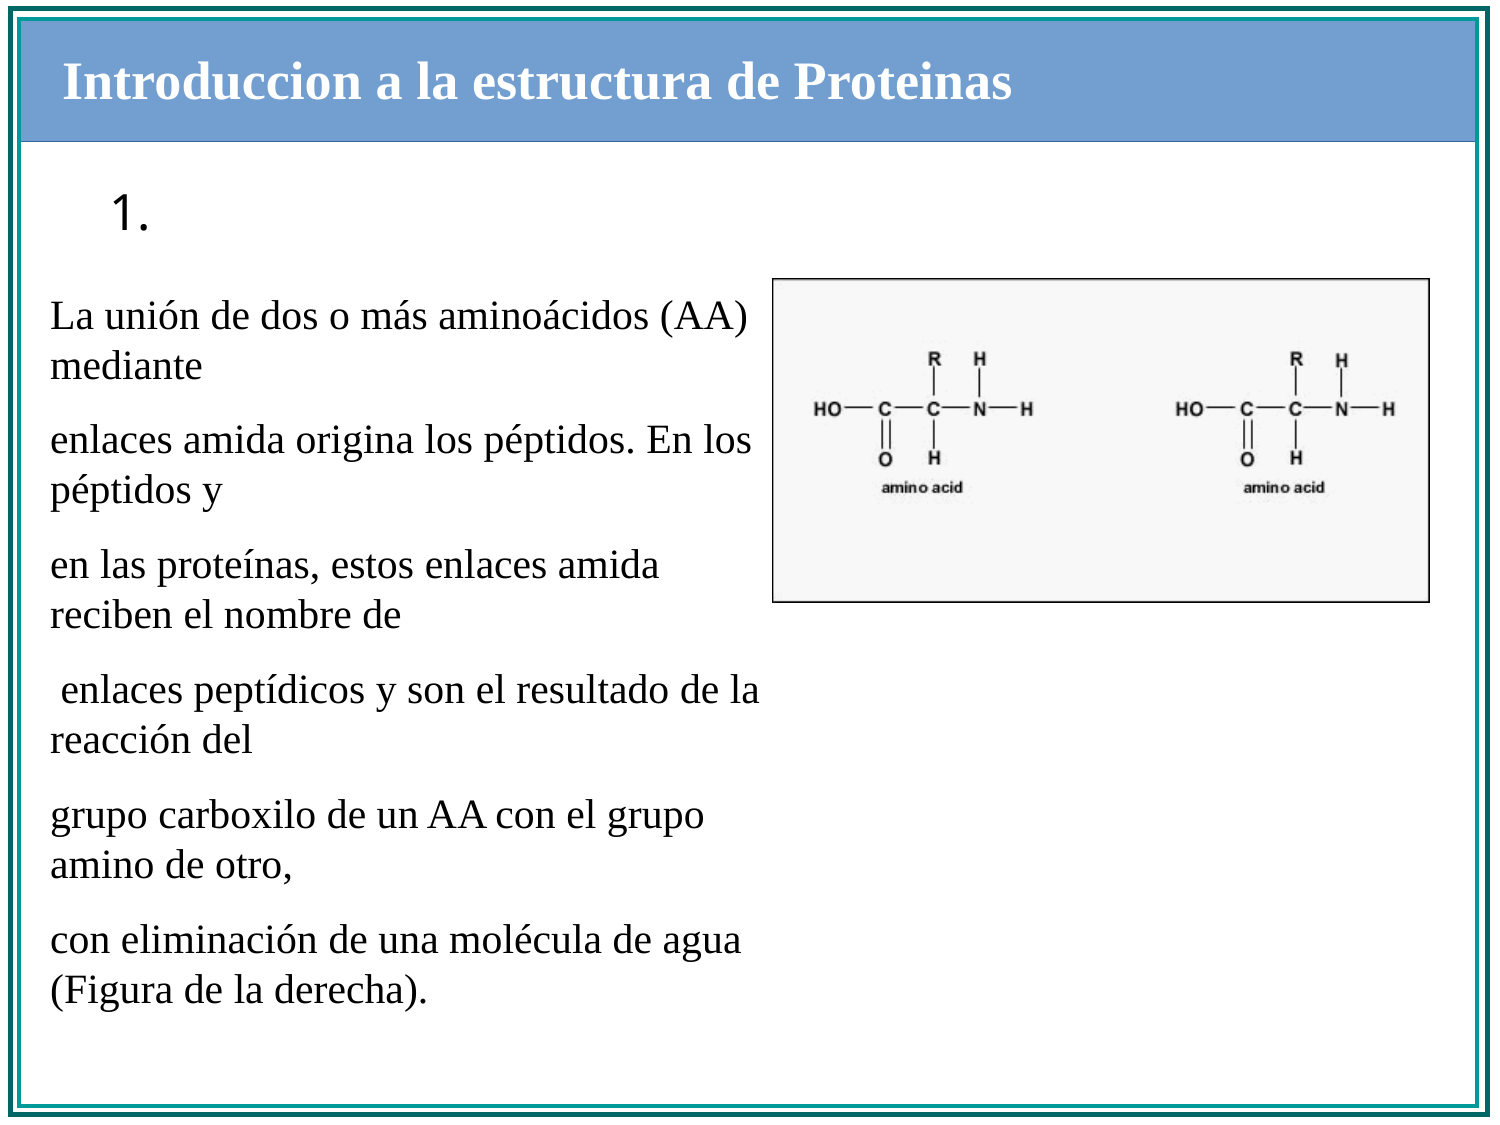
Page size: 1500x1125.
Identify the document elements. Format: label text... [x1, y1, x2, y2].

text_box La unión de dos o más aminoácidos (AA) mediante enlaces amida origina los péptidos. En los péptidos y en las proteínas, estos enlaces amida reciben el nombre de enlaces peptídicos y son el resultado de la reacción del grupo carboxilo de un AA con el grupo amino de otro, con eliminación de una molécula de agua (Figura de la derecha). [35, 280, 792, 816]
text_box [21, 21, 1475, 142]
text_box Introduccion a la estructura de Proteinas [47, 38, 1335, 142]
picture [772, 278, 1430, 603]
text_box 1. [94, 173, 756, 249]
